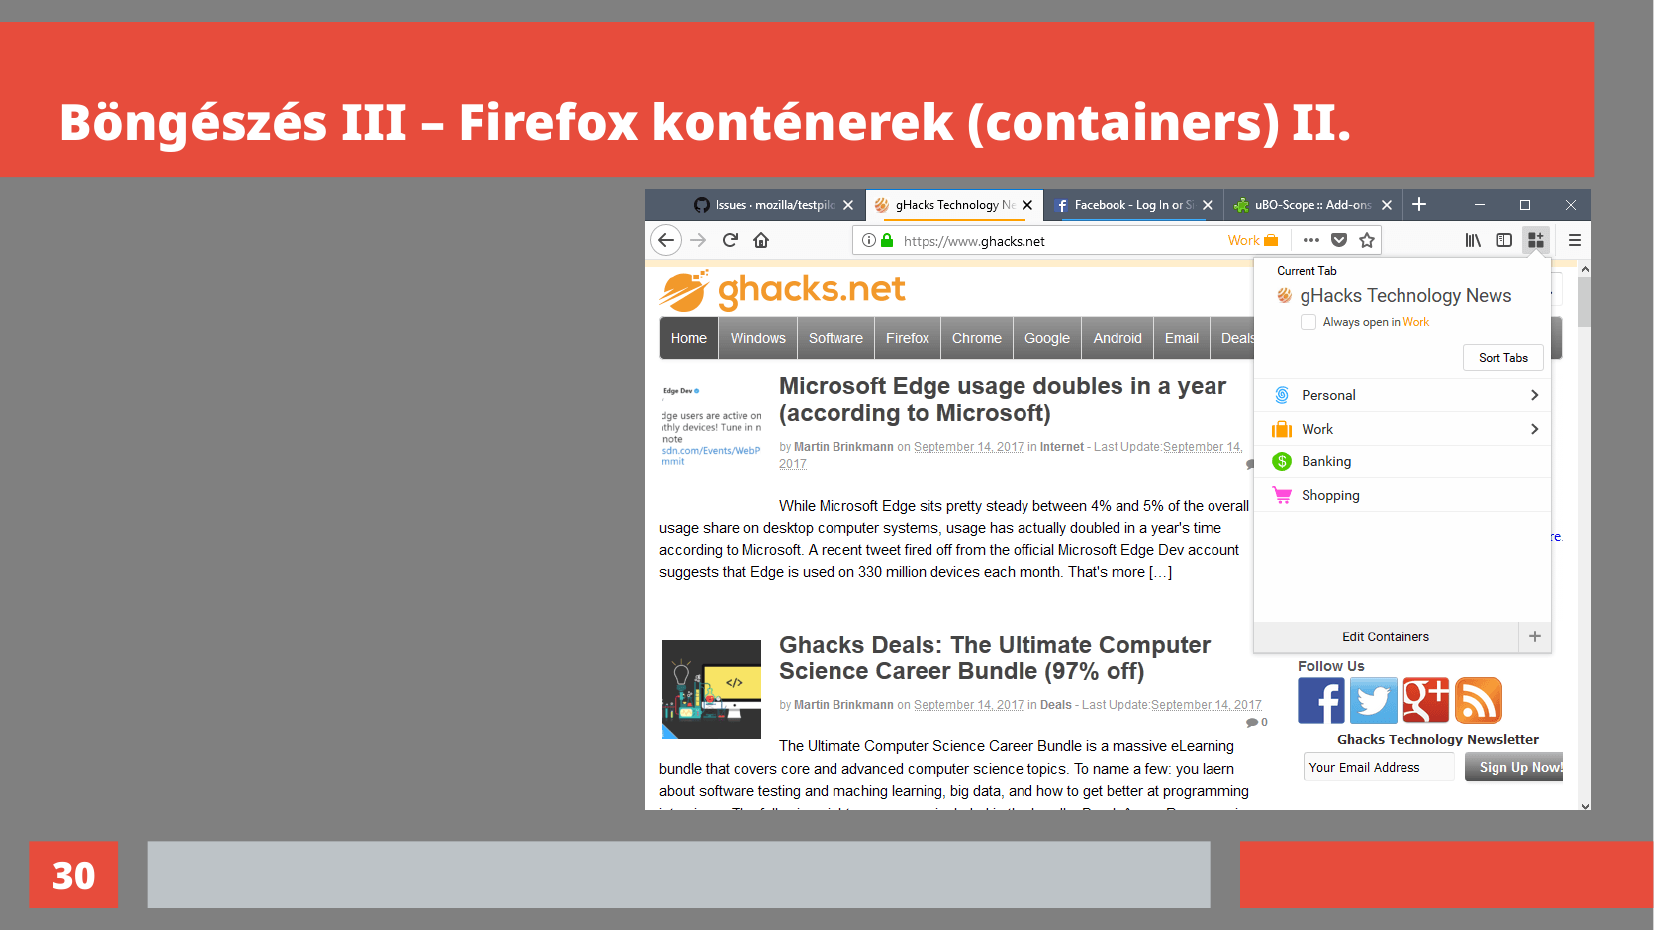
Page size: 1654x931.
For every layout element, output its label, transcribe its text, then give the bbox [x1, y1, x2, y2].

title Böngészés III – Firefox konténerek (containers) II. [58, 44, 1595, 155]
picture [645, 189, 1591, 811]
